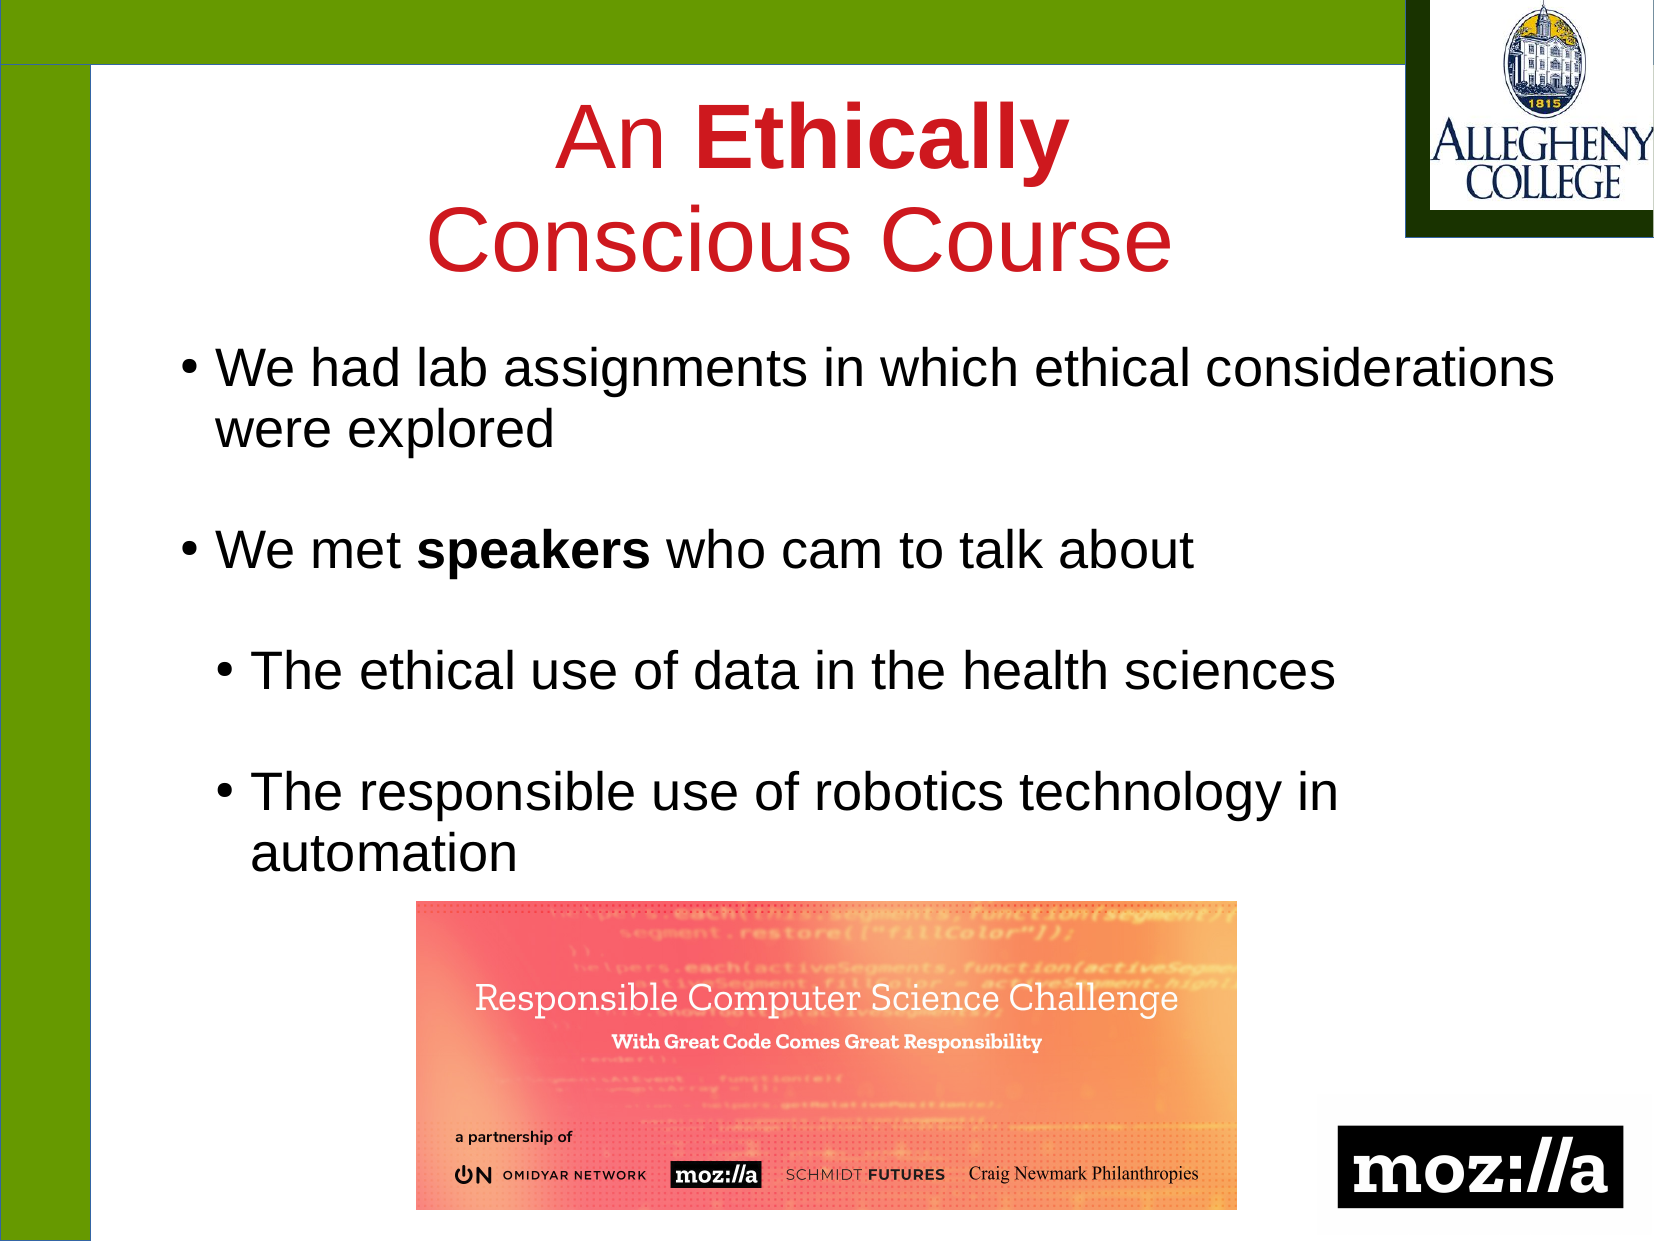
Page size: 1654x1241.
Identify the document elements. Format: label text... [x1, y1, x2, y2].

text_box [0, 0, 1654, 1241]
picture [1317, 1094, 1652, 1235]
text_box We had lab assignments in which ethical considerations were explored We met speakers who cam to talk about The ethical use of data in the health sciences The responsible use of robotics technology in automation [165, 330, 1591, 891]
picture [416, 901, 1237, 1210]
picture [1430, 0, 1654, 210]
title An Ethically Conscious Course [112, 84, 1515, 292]
